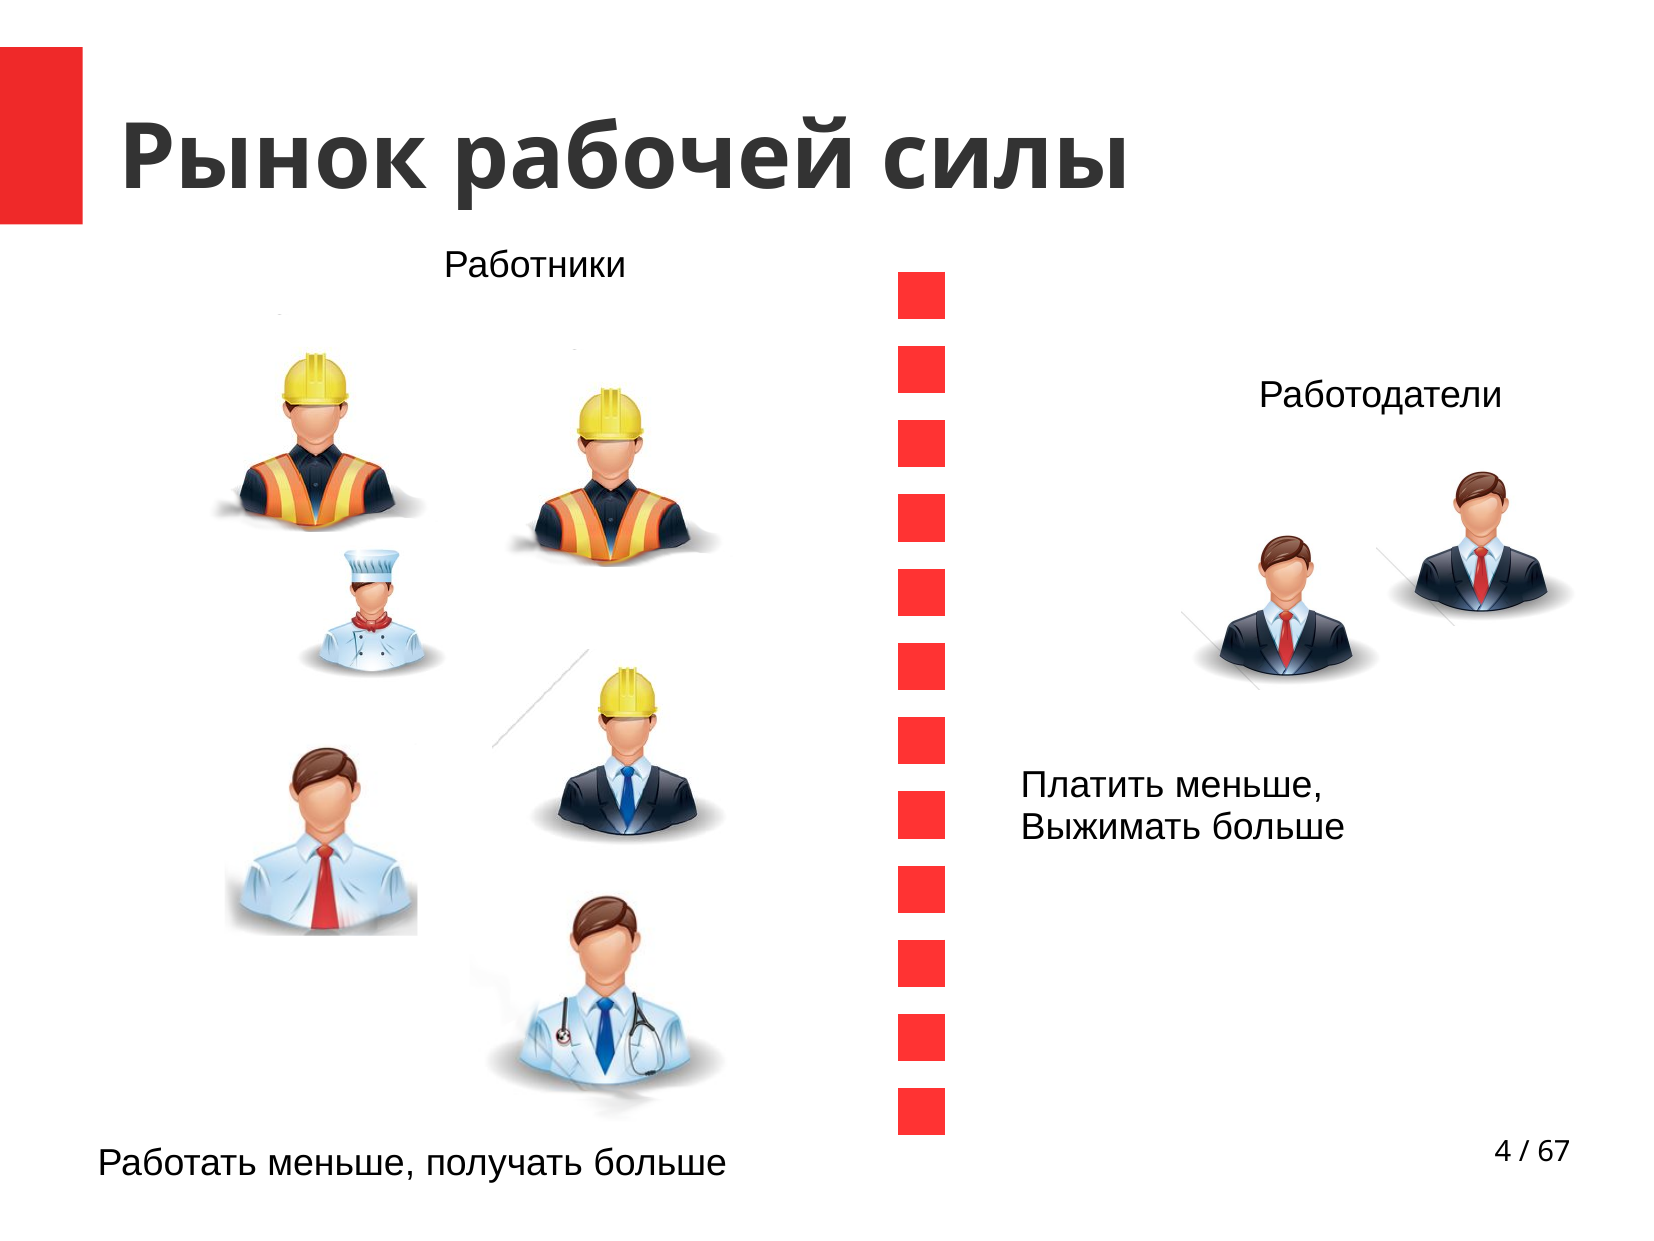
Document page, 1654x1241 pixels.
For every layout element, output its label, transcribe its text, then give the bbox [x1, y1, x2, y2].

picture [1181, 455, 1583, 690]
text_box Платить меньше, Выжимать больше [1005, 755, 1371, 855]
picture [165, 649, 745, 1133]
text_box Работодатели [1243, 366, 1518, 423]
text_box Работать меньше, получать больше [82, 1133, 745, 1200]
text_box Работники [429, 236, 642, 294]
title Рынок рабочей силы [118, 49, 1571, 257]
picture [164, 312, 733, 686]
